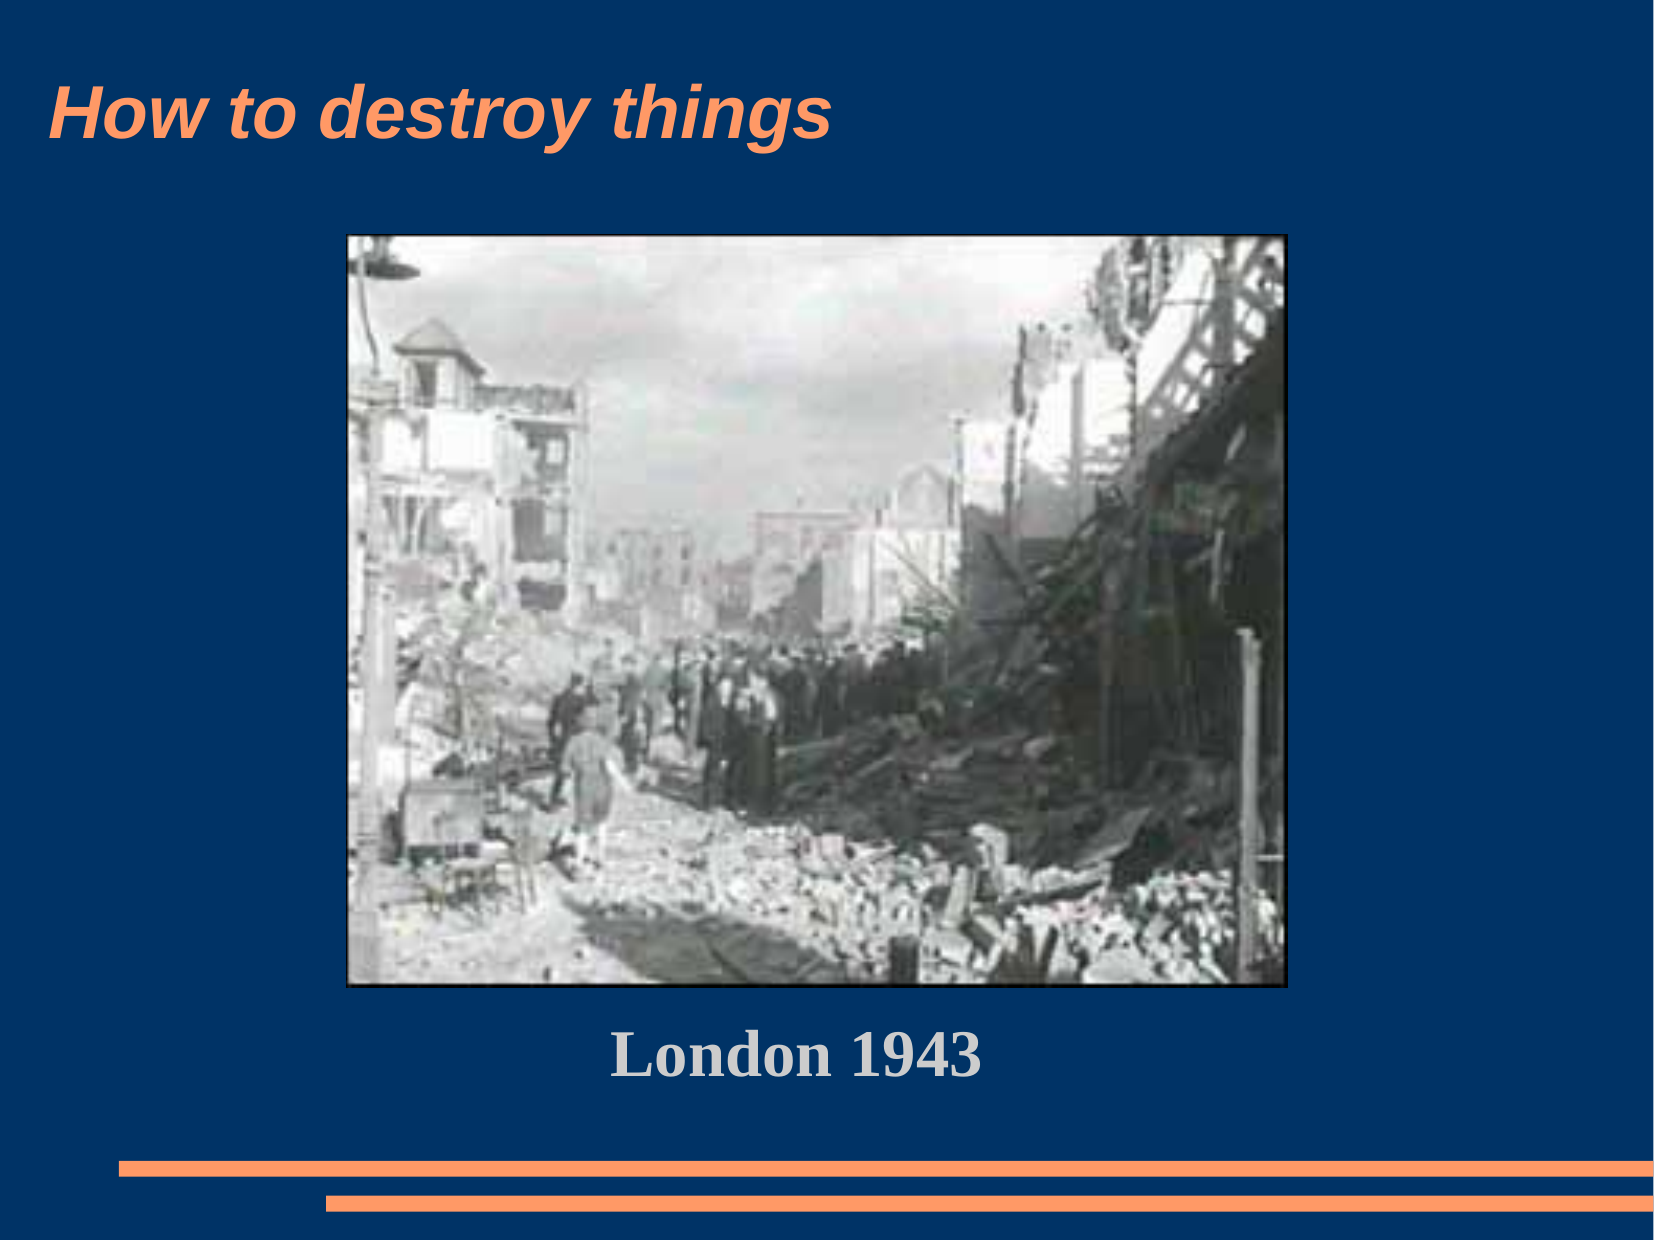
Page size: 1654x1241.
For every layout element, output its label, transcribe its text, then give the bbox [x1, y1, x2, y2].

subtitle London 1943 [438, 988, 1157, 1138]
title How to destroy things [48, 45, 1654, 273]
picture [346, 234, 1288, 988]
